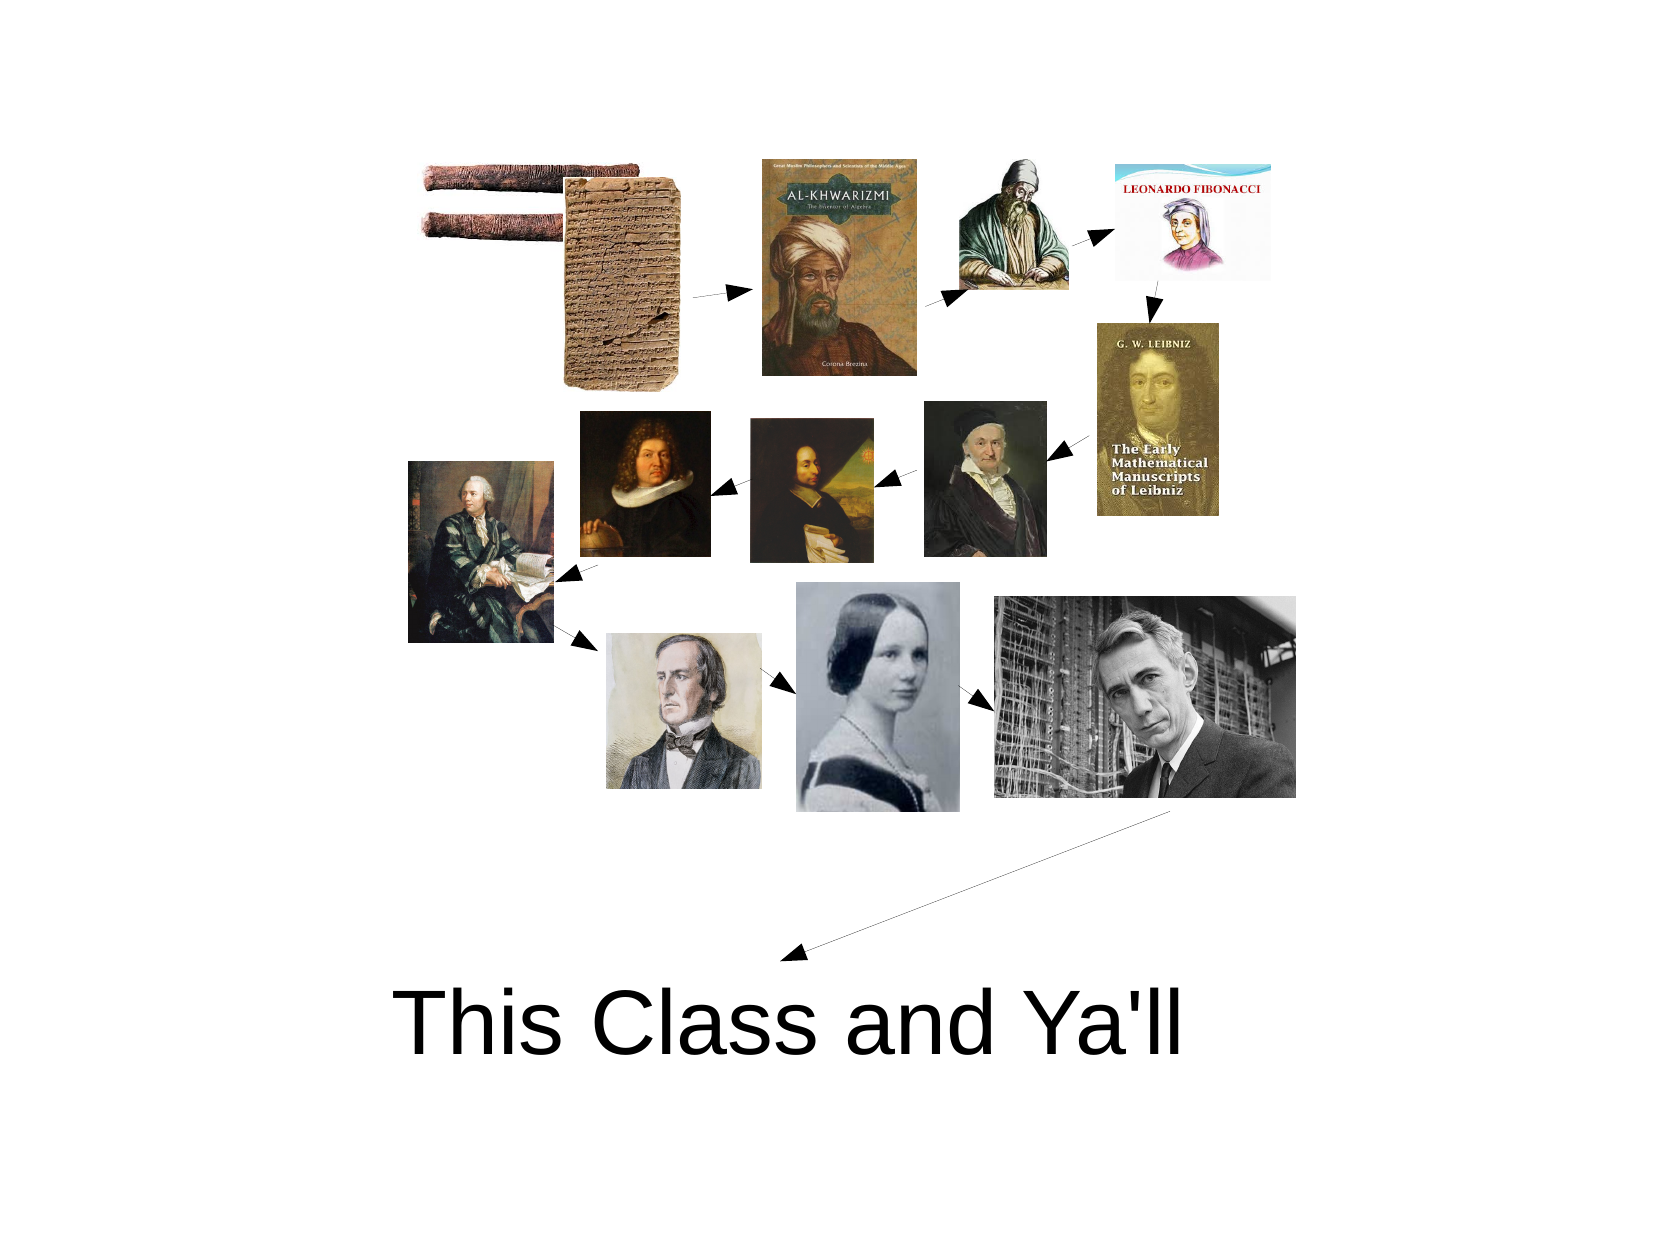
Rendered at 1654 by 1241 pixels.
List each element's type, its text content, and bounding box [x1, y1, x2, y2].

picture [417, 151, 681, 392]
picture [1115, 164, 1271, 281]
title This Class and Ya'll [45, 919, 1534, 1127]
picture [408, 461, 554, 643]
picture [796, 582, 960, 812]
picture [959, 159, 1069, 290]
picture [994, 596, 1296, 798]
picture [924, 401, 1047, 557]
picture [750, 418, 874, 563]
picture [606, 633, 762, 789]
picture [1097, 323, 1219, 516]
picture [762, 159, 917, 376]
picture [580, 411, 711, 557]
